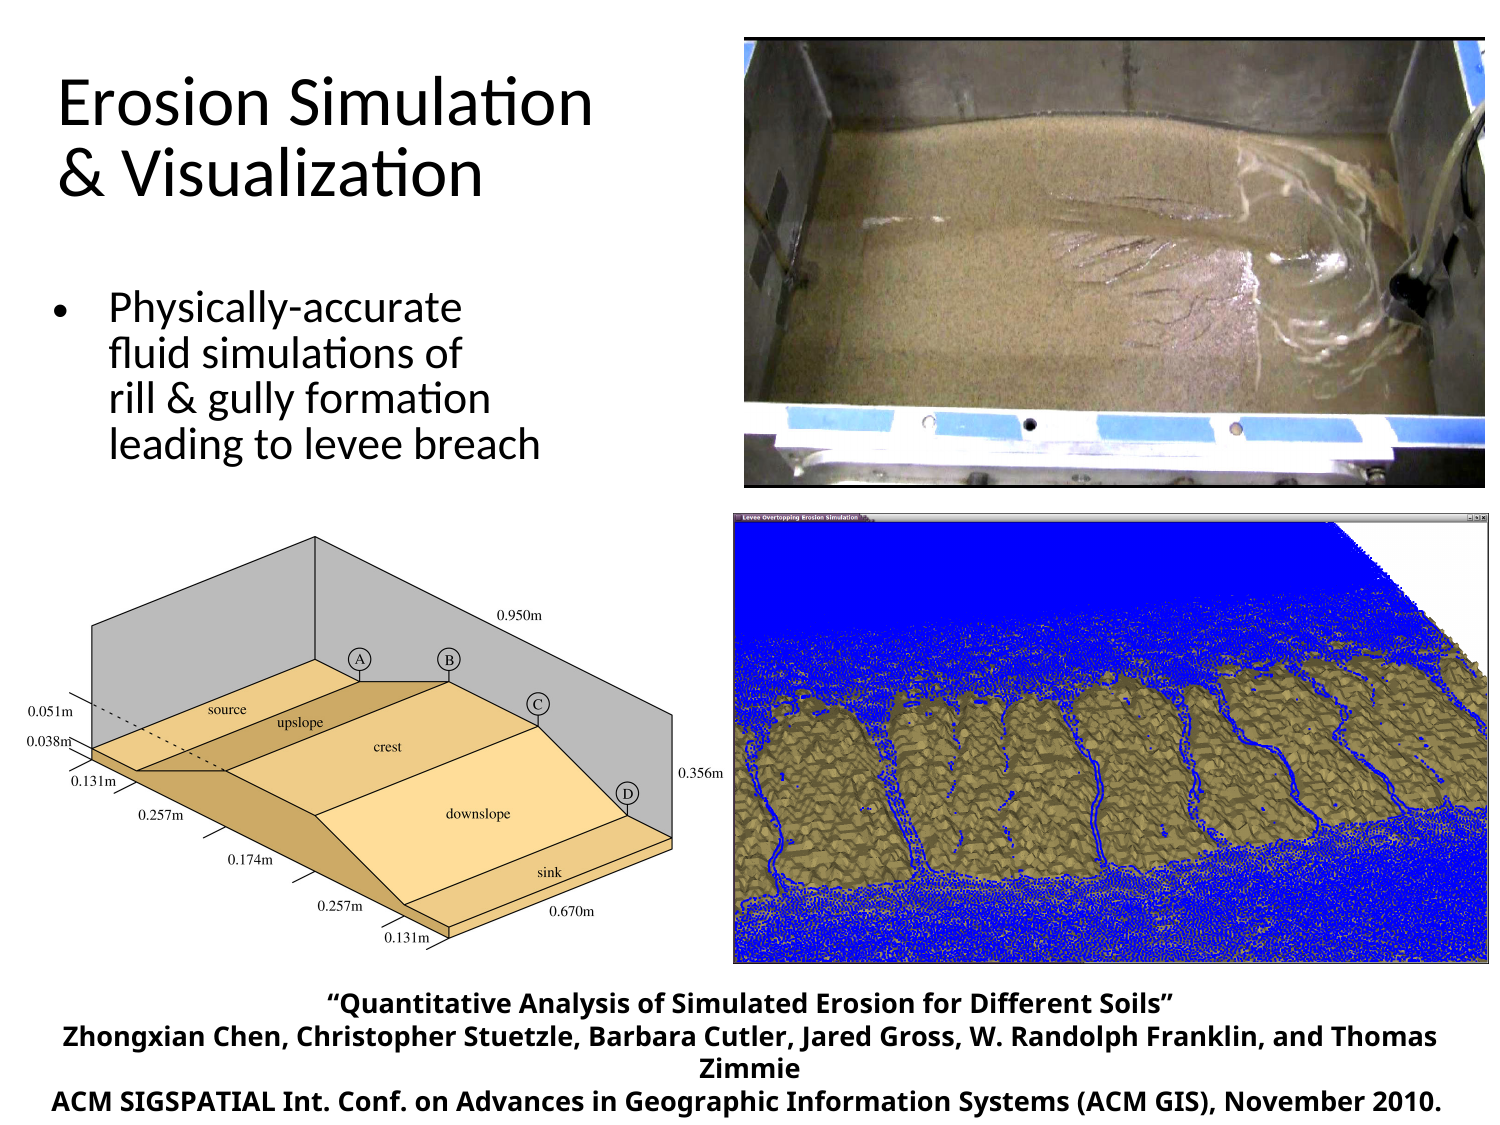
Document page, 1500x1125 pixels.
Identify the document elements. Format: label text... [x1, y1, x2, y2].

text_box “Quantitative Analysis of Simulated Erosion for Different Soils” Zhongxian Chen, Christopher Stuetzle, Barbara Cutler, Jared Gross, W. Randolph Franklin, and Thomas Zimmie ACM SIGSPATIAL Int. Conf. on Advances in Geographic Information Systems (ACM GIS), November 2010. [0, 979, 1500, 1125]
picture [733, 513, 1489, 964]
picture [744, 37, 1485, 488]
picture [25, 536, 725, 950]
list Physically-accurate fluid simulations of rill & gully formation leading to levee breach [37, 280, 713, 536]
title Erosion Simulation & Visualization [42, 25, 1478, 262]
